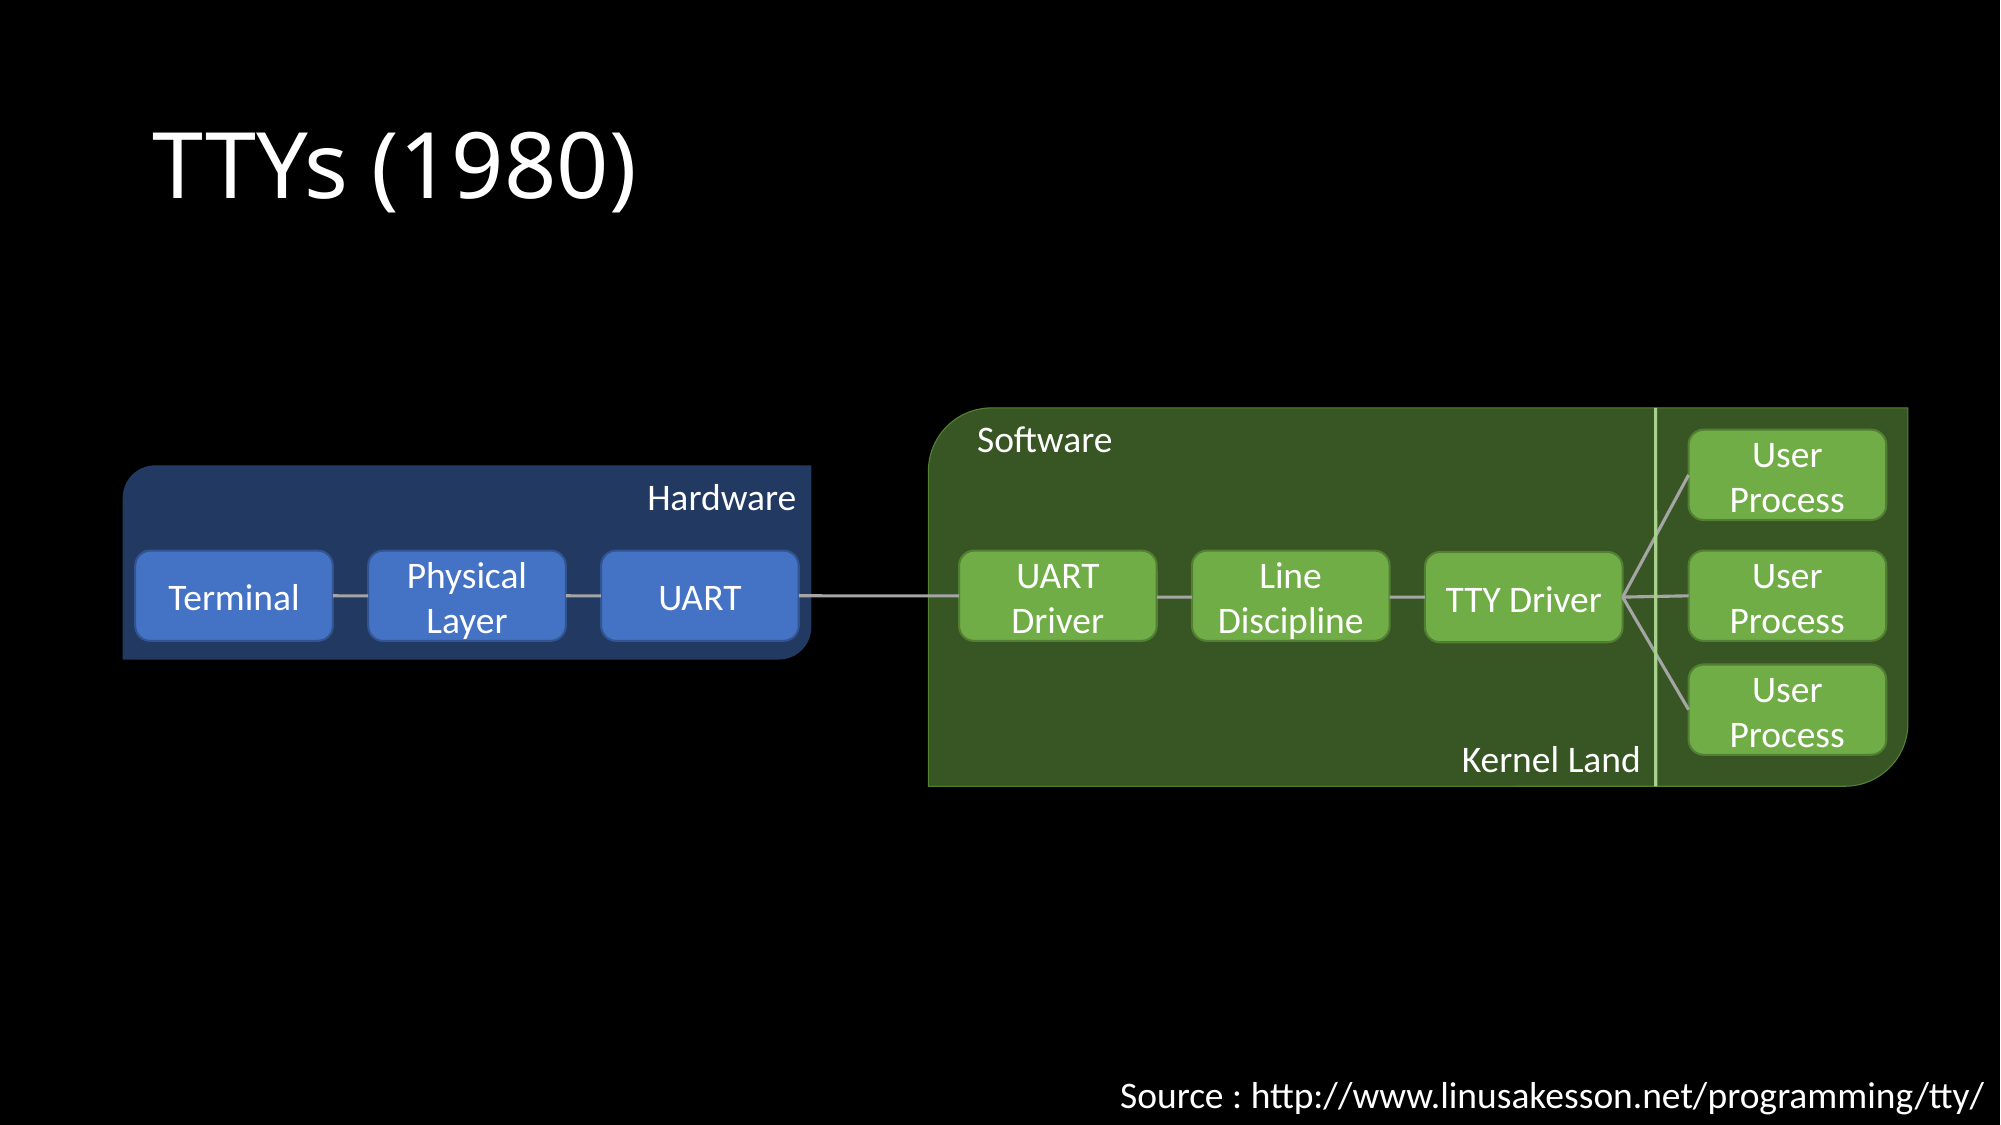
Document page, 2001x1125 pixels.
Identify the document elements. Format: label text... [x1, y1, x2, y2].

text_box [122, 465, 812, 660]
text_box User Process [1688, 664, 1887, 755]
text_box Kernel Land [1314, 727, 1656, 788]
text_box [928, 407, 1654, 595]
text_box Physical Layer [368, 550, 566, 641]
text_box User Process [1688, 429, 1887, 521]
text_box UART [601, 550, 799, 641]
title TTYs (1980) [137, 59, 1863, 278]
text_box TTY Driver [1424, 551, 1623, 643]
text_box User Process [1688, 550, 1887, 641]
text_box [1627, 599, 1654, 645]
text_box UART Driver [959, 550, 1157, 641]
text_box [928, 598, 1654, 787]
text_box Source : http://www.linusakesson.net/programming/tty/ [999, 1063, 2000, 1124]
text_box Software [928, 407, 1212, 468]
text_box Line Discipline [1191, 550, 1390, 641]
text_box Hardware [547, 465, 812, 526]
text_box Terminal [135, 550, 333, 641]
text_box [1627, 545, 1654, 595]
text_box [1658, 407, 1908, 787]
